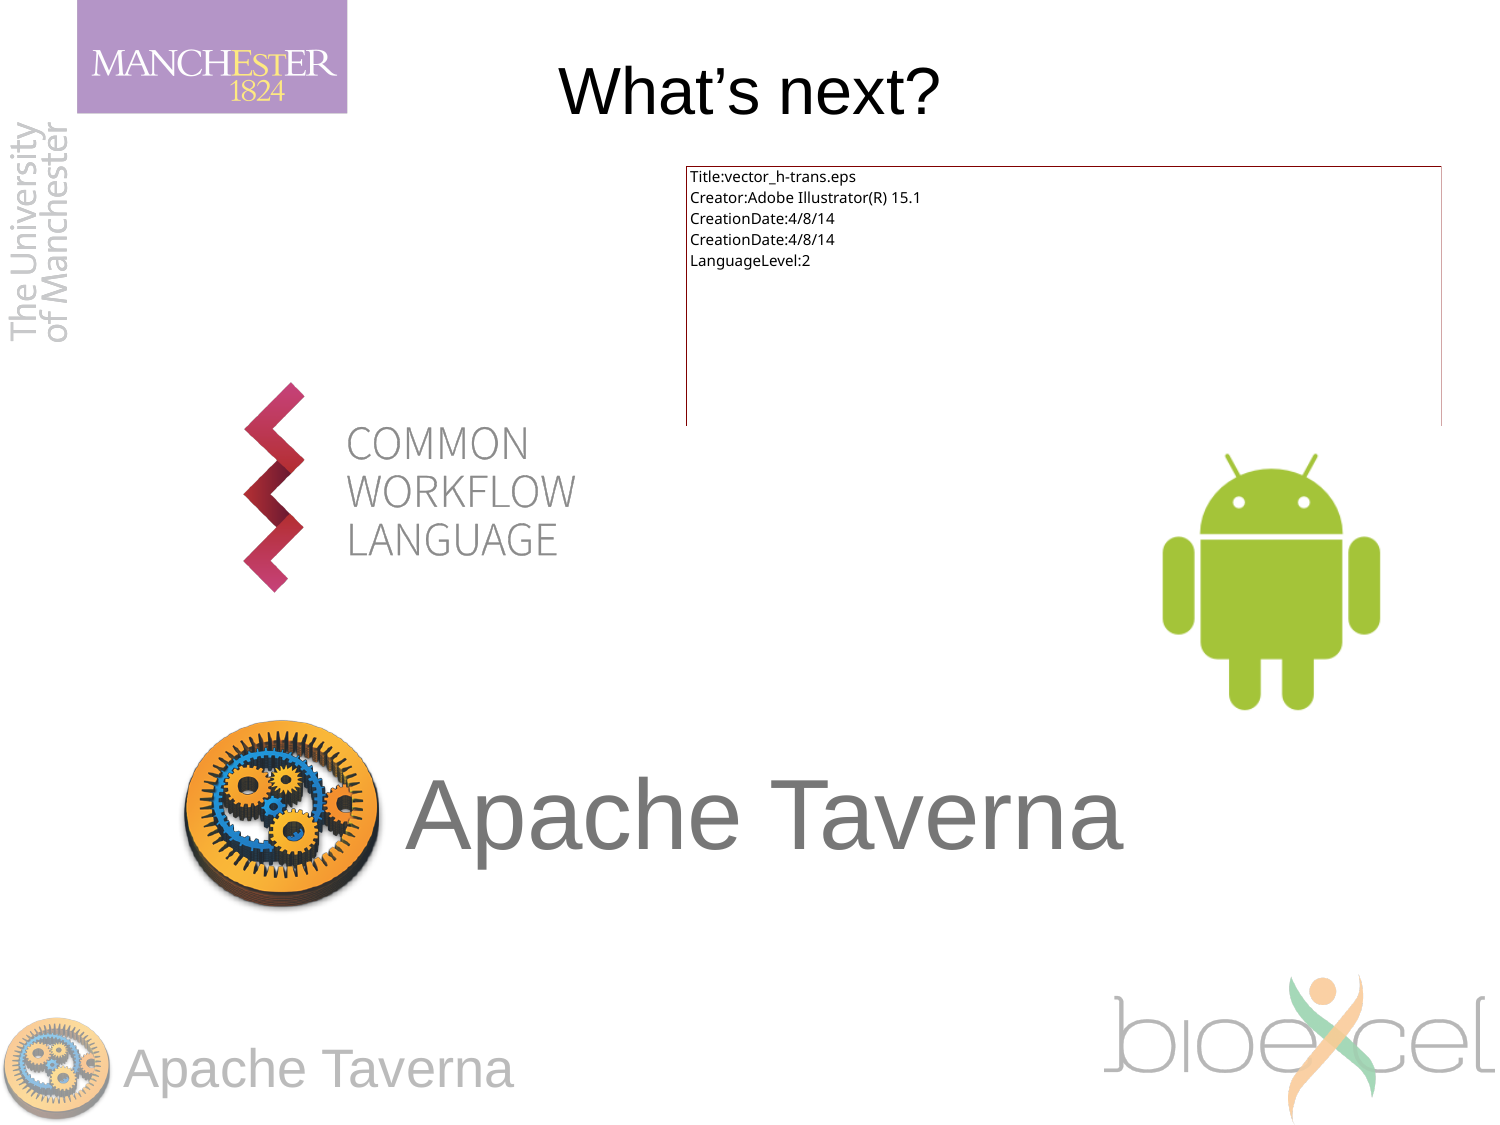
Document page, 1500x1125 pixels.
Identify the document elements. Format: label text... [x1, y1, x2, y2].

picture [89, 165, 1442, 983]
text_box What’s next? [543, 47, 1418, 137]
